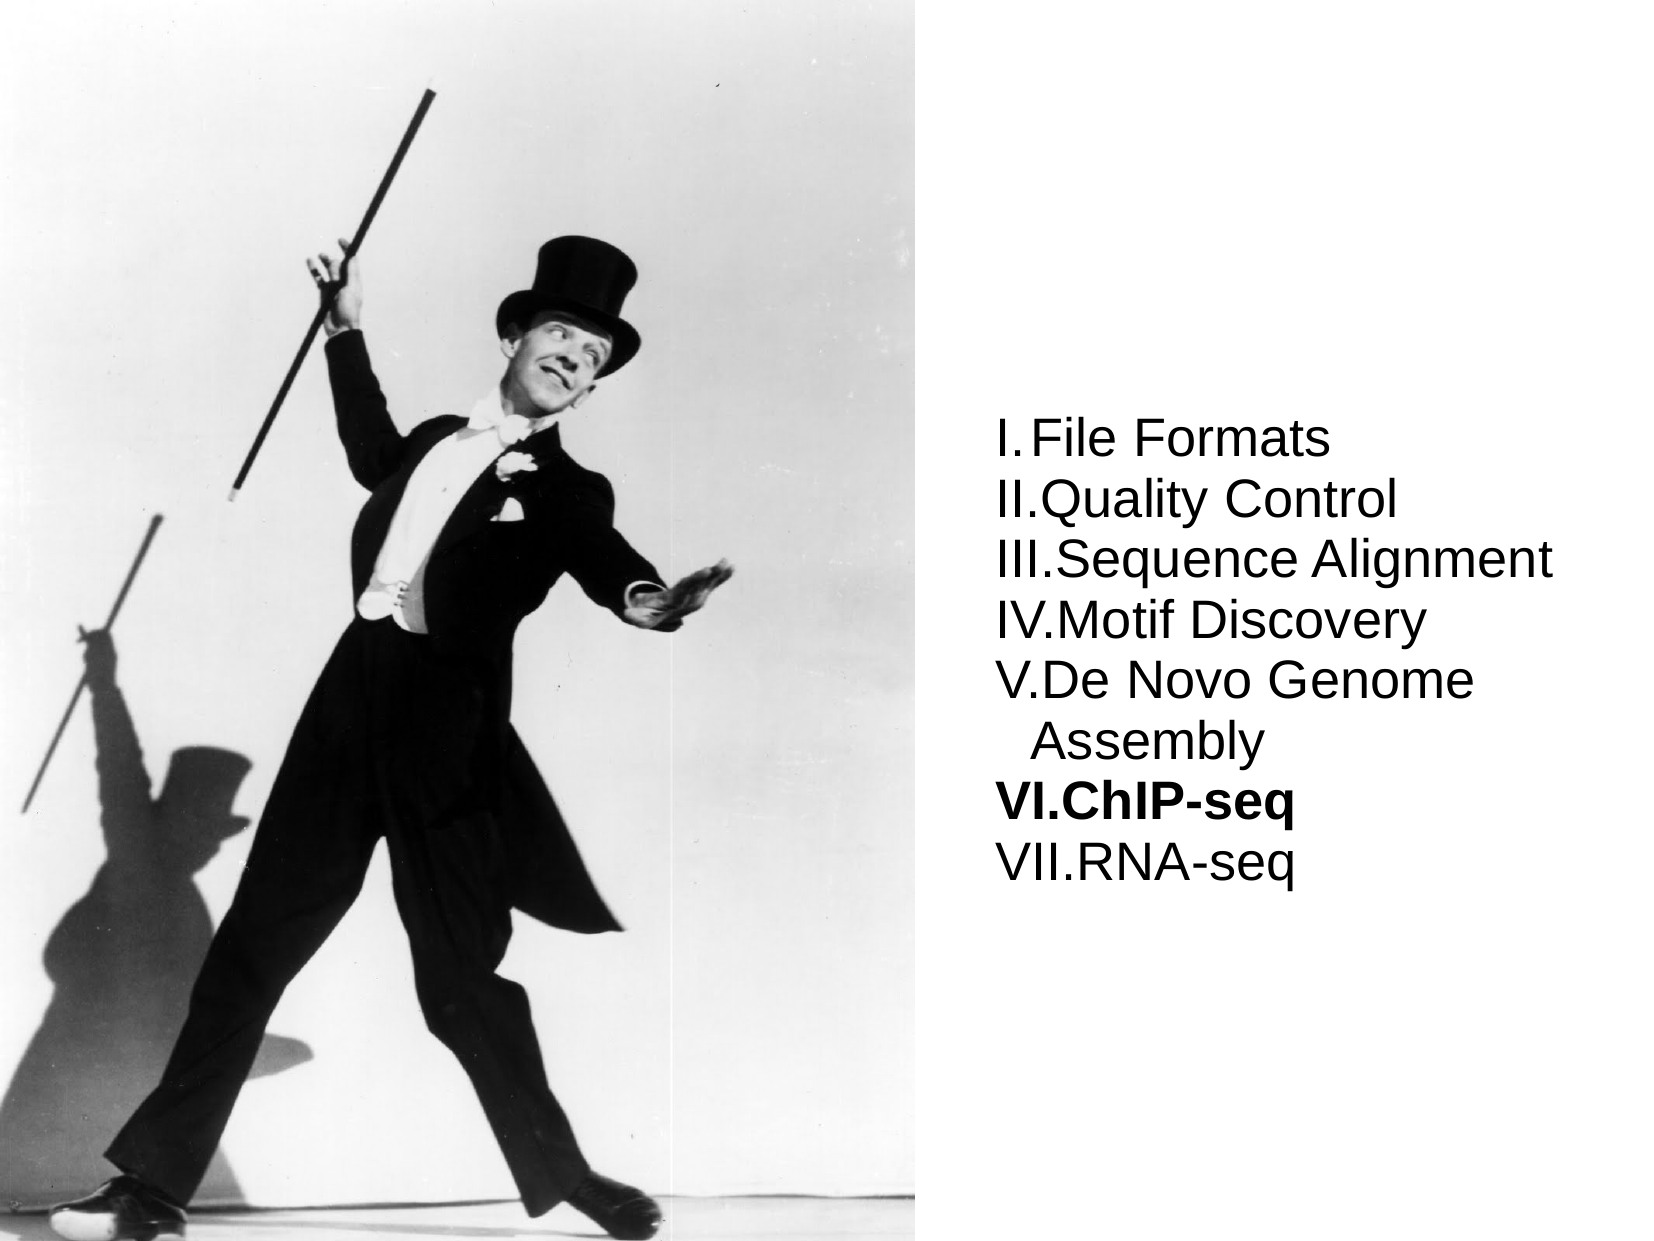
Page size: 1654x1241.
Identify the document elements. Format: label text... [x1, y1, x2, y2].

subtitle File Formats Quality Control Sequence Alignment Motif Discovery De Novo Genome Assembly ChIP-seq RNA-seq [960, 290, 1636, 1010]
picture [0, 0, 915, 1241]
